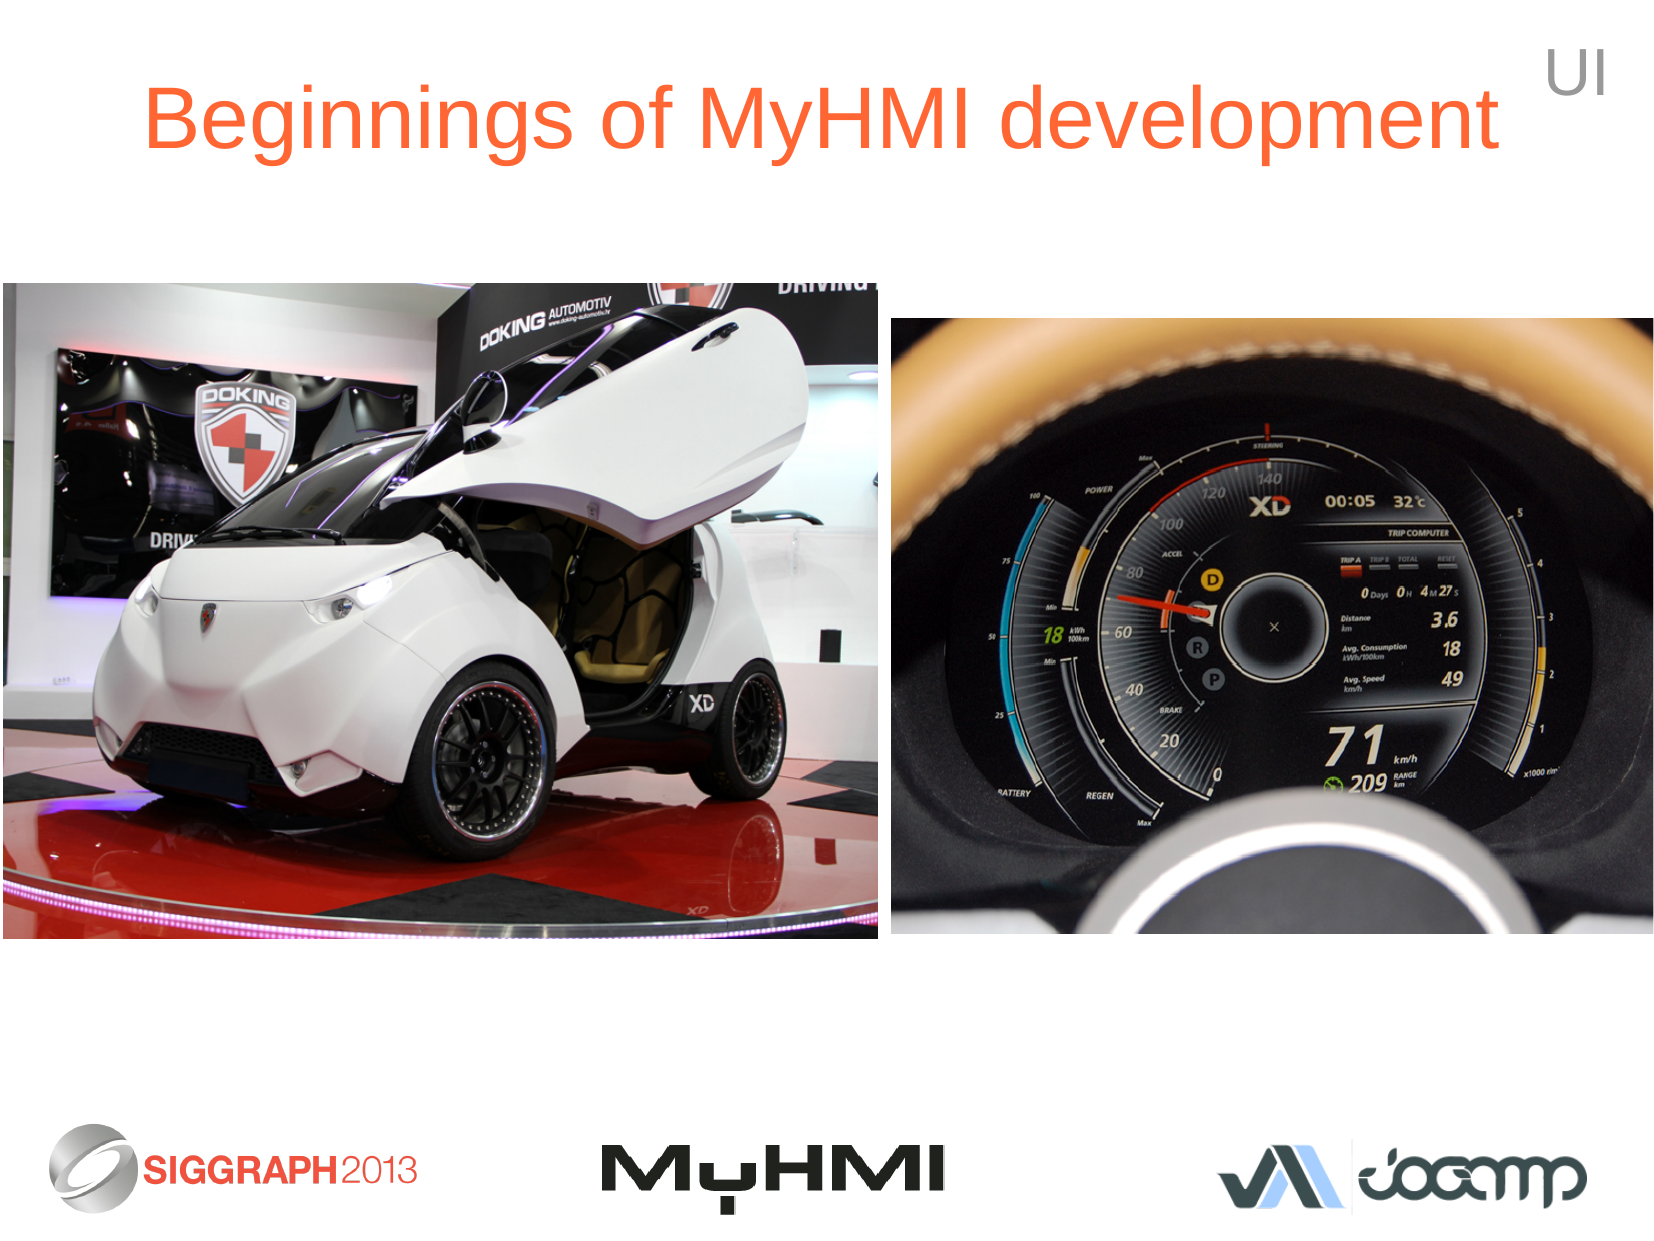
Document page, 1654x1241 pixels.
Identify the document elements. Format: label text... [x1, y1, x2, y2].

picture [3, 283, 878, 939]
picture [45, 1122, 421, 1215]
title Beginnings of MyHMI development [68, 49, 1576, 188]
picture [1215, 1139, 1587, 1215]
text_box UI [1529, 27, 1642, 132]
picture [891, 318, 1654, 934]
picture [602, 1145, 945, 1215]
